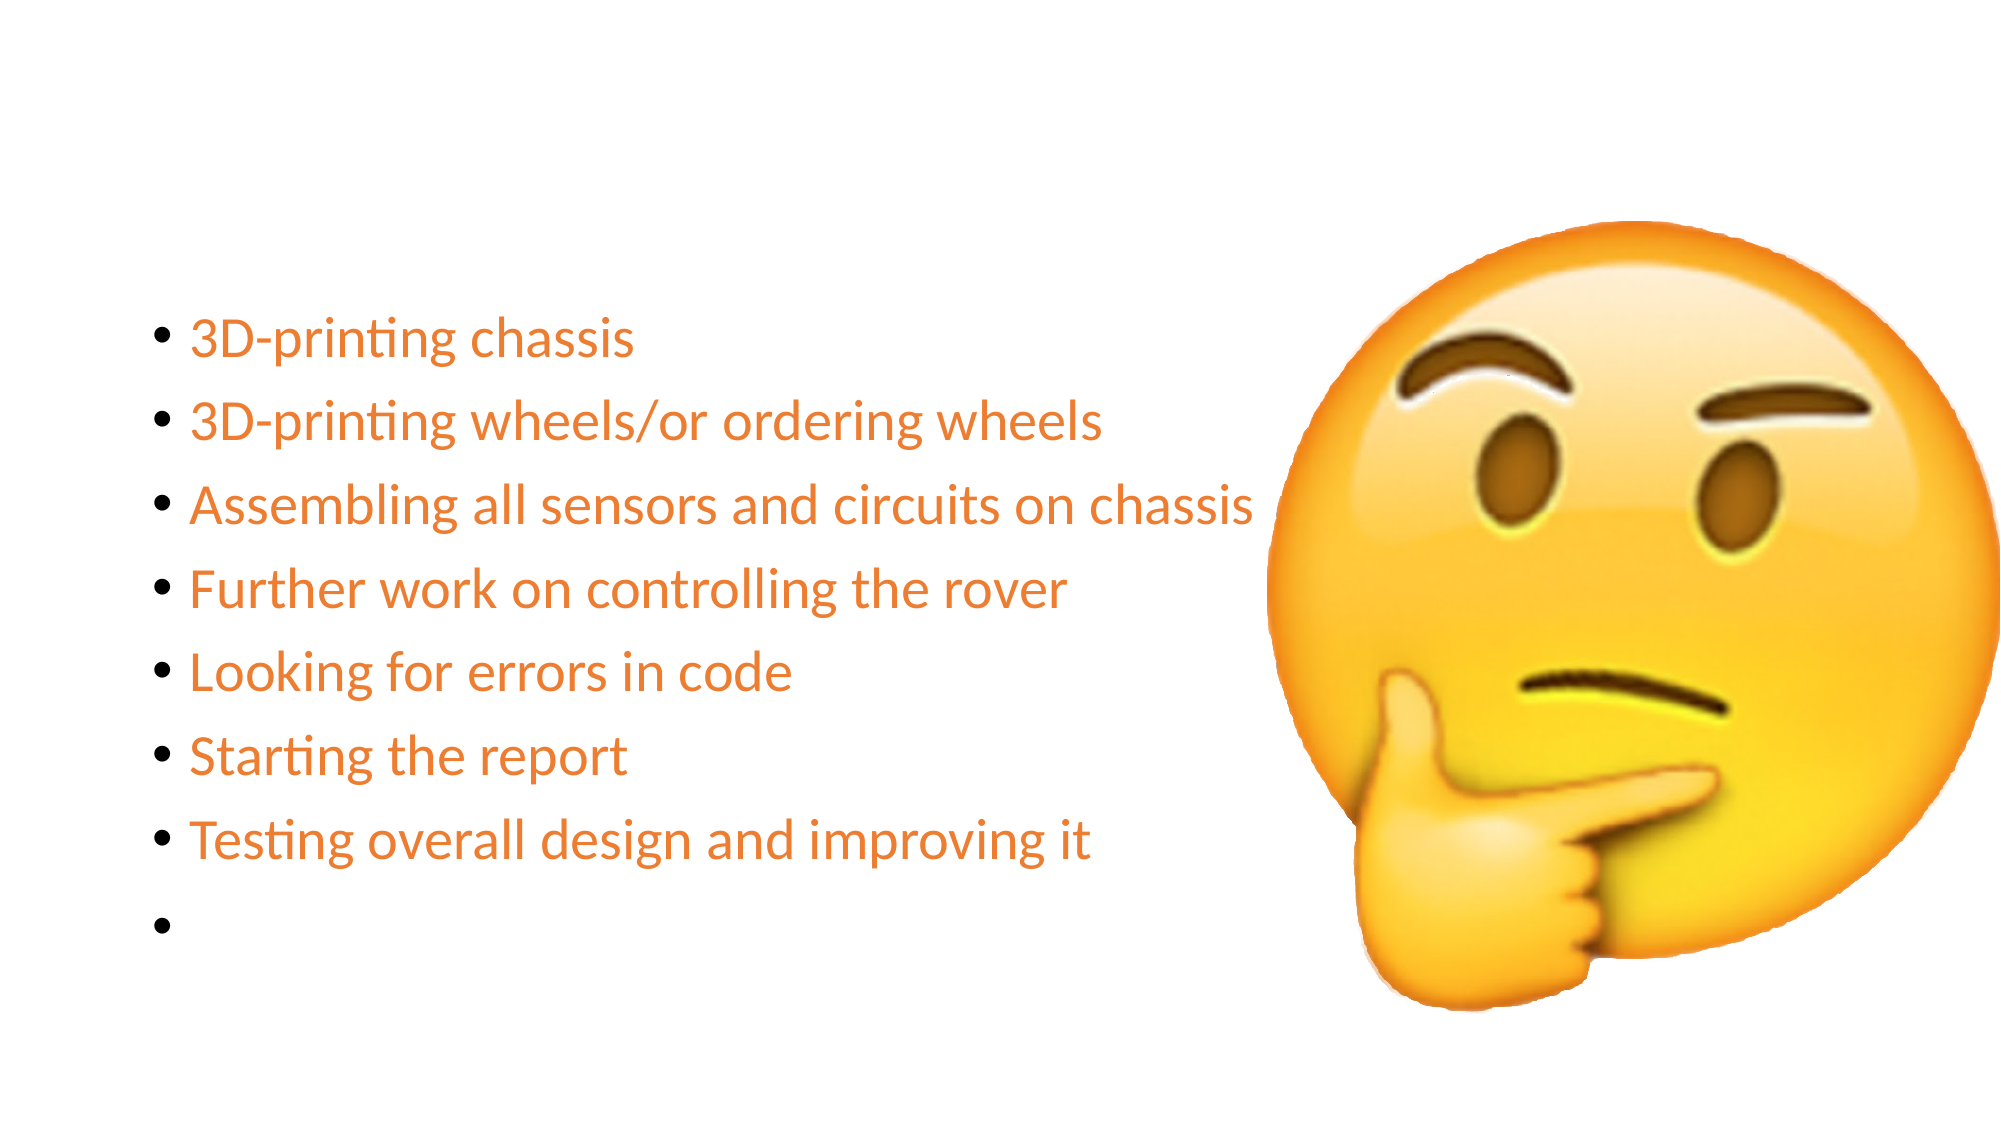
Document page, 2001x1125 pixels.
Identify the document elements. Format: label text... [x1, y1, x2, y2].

picture [1208, 220, 2000, 1014]
list 3D-printing chassis 3D-printing wheels/or ordering wheels Assembling all sensors and circuits on chassis Further work on controlling the rover Looking for errors in code Starting the report Testing overall design and improving it [137, 299, 1208, 1014]
